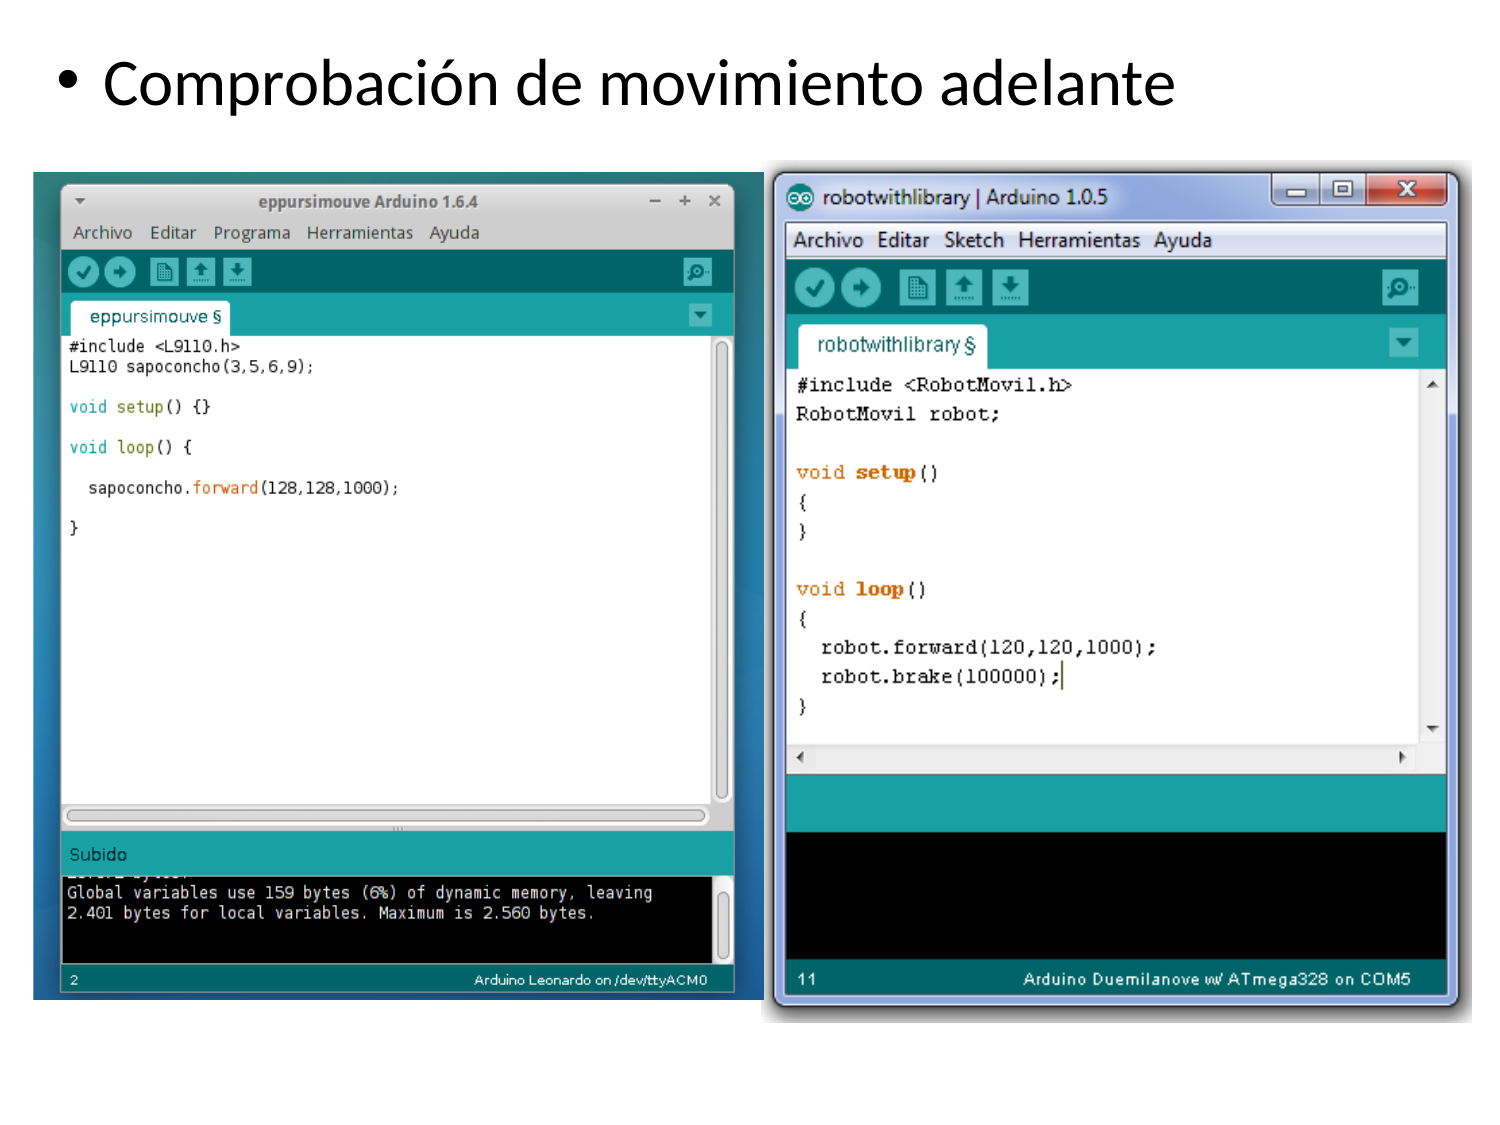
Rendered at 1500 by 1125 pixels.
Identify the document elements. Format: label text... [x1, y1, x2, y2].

text_box Comprobación de movimiento adelante [41, 30, 1424, 172]
picture [33, 160, 1472, 1024]
